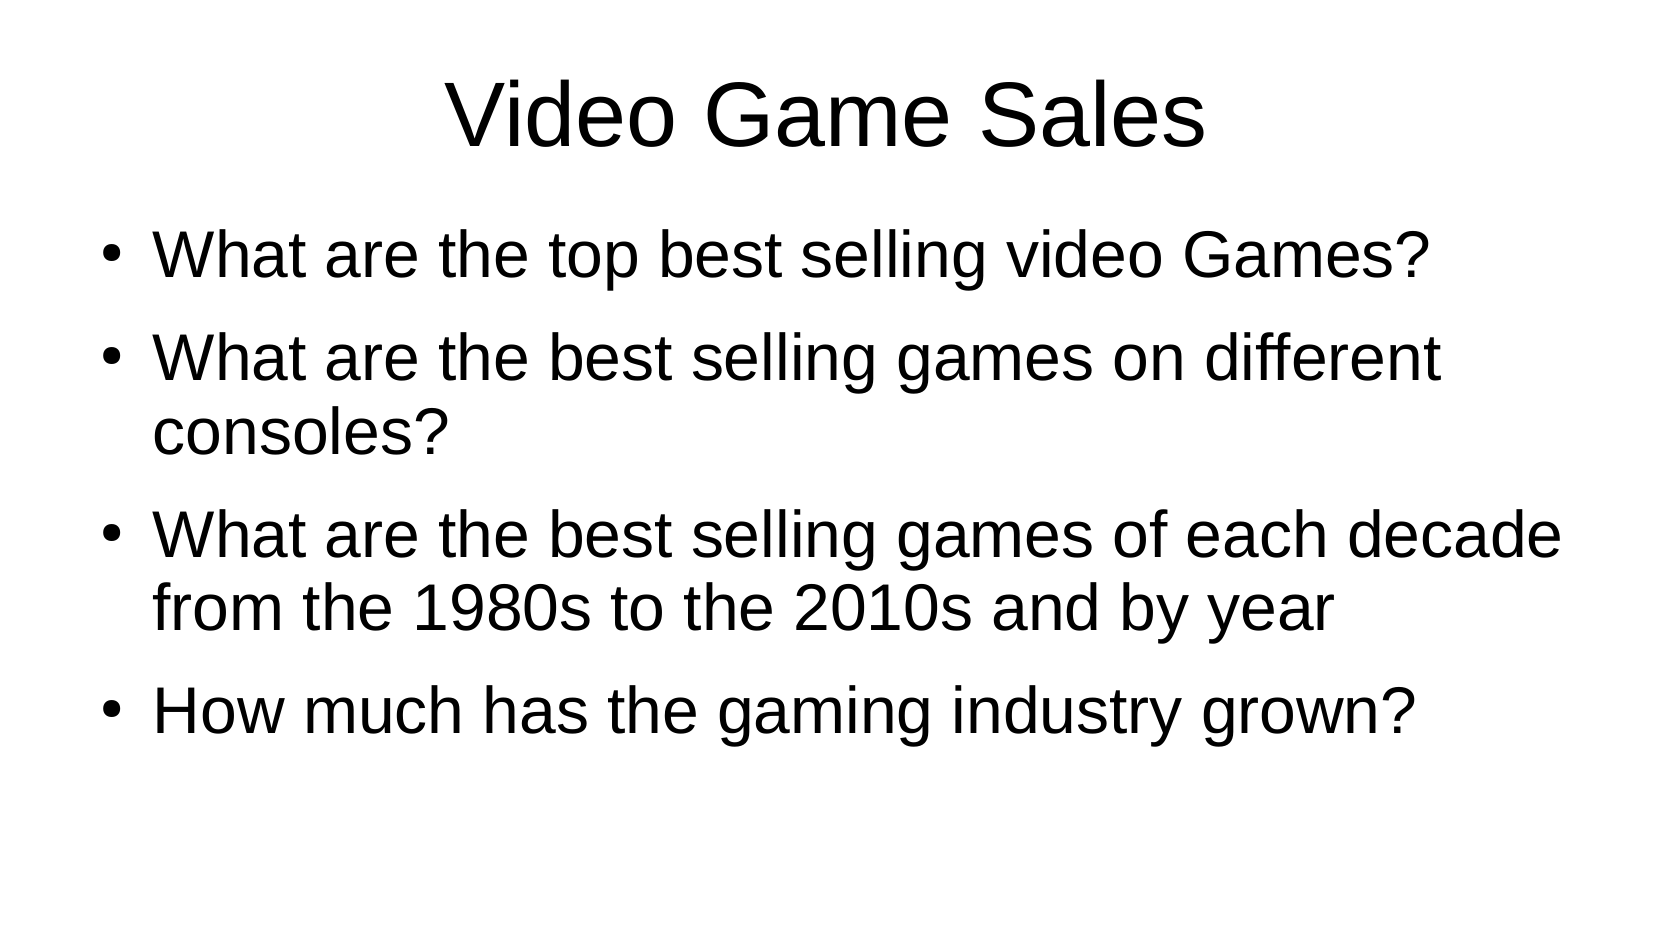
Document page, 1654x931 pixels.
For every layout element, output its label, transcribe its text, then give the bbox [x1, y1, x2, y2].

list What are the top best selling video Games? What are the best selling games on different consoles? What are the best selling games of each decade from the 1980s to the 2010s and by year How much has the gaming industry grown? [82, 217, 1571, 758]
title Video Game Sales [82, 37, 1571, 193]
